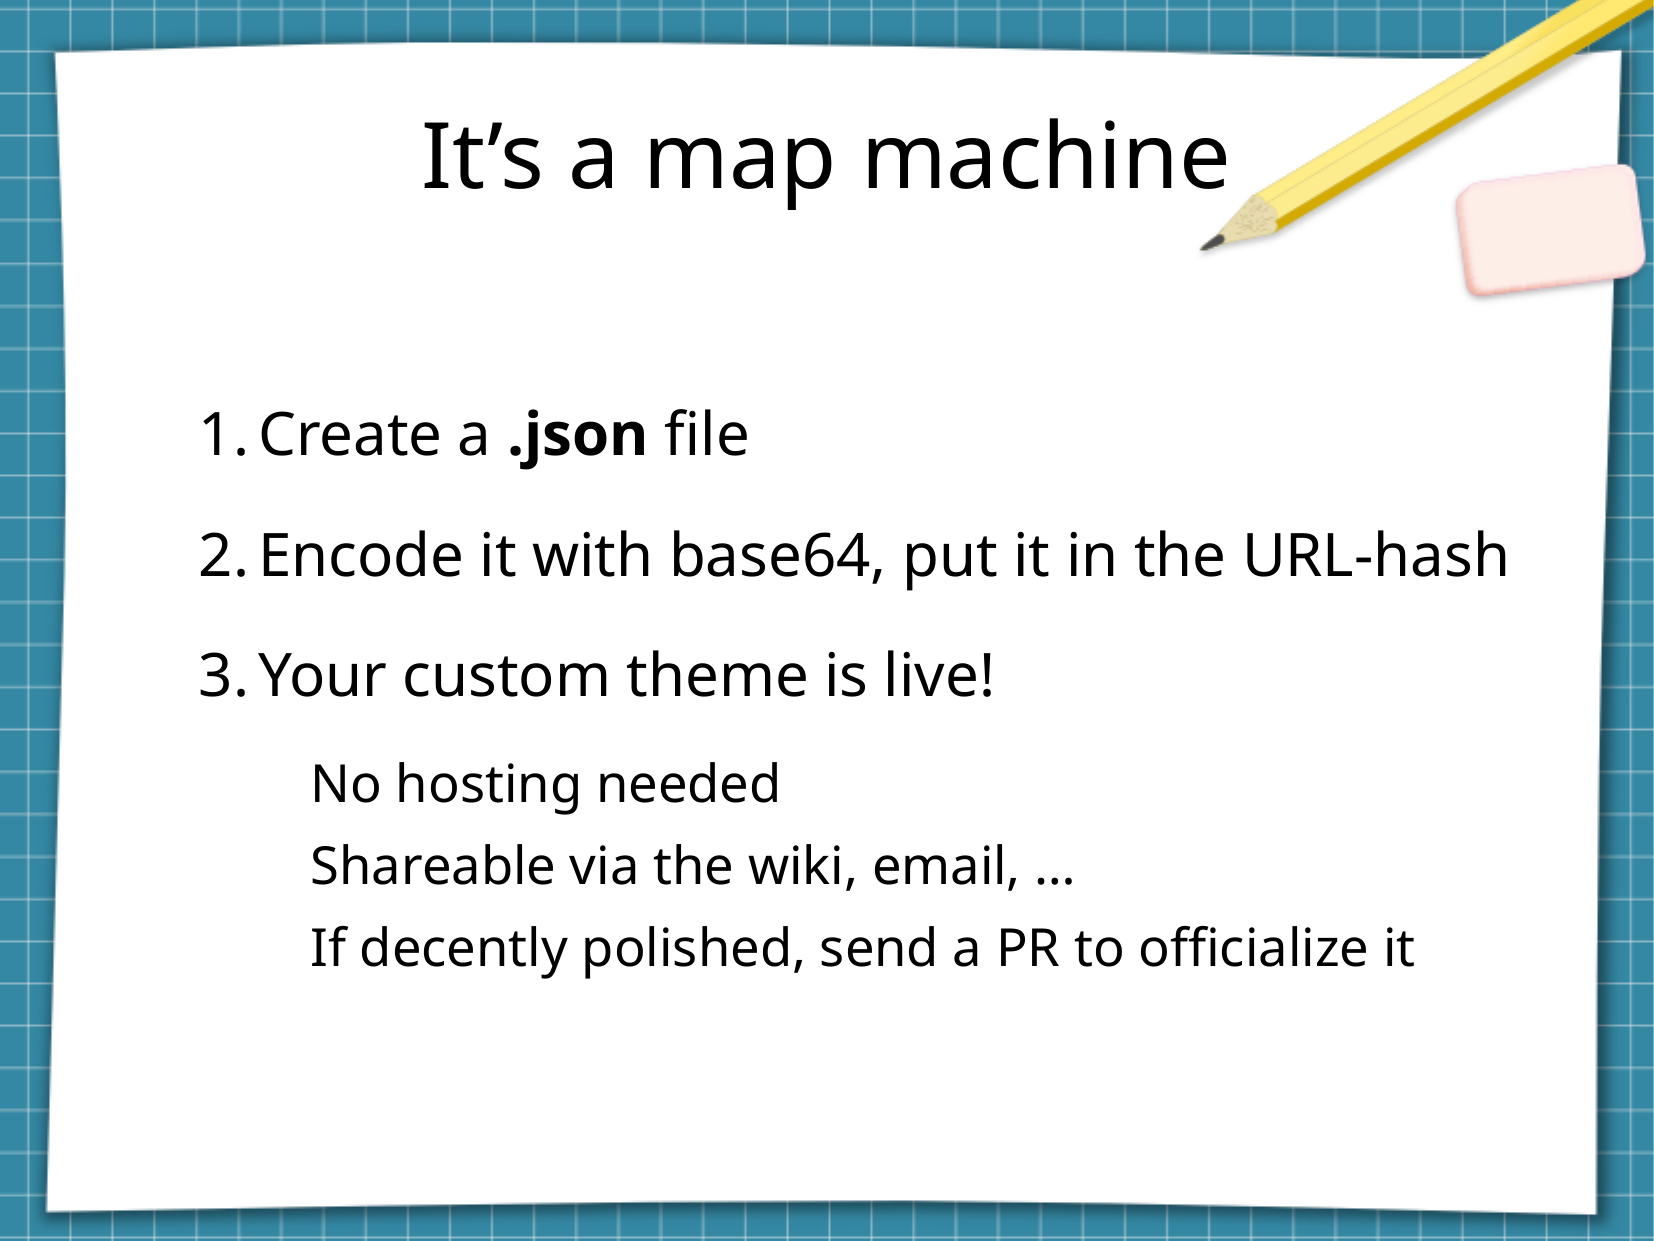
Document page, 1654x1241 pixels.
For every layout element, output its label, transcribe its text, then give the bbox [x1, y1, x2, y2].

list Create a .json file Encode it with base64, put it in the URL-hash Your custom theme is live! No hosting needed Shareable via the wiki, email, … If decently polished, send a PR to officialize it [183, 270, 1654, 991]
picture [0, 0, 1654, 1241]
title It’s a map machine [82, 49, 1571, 257]
